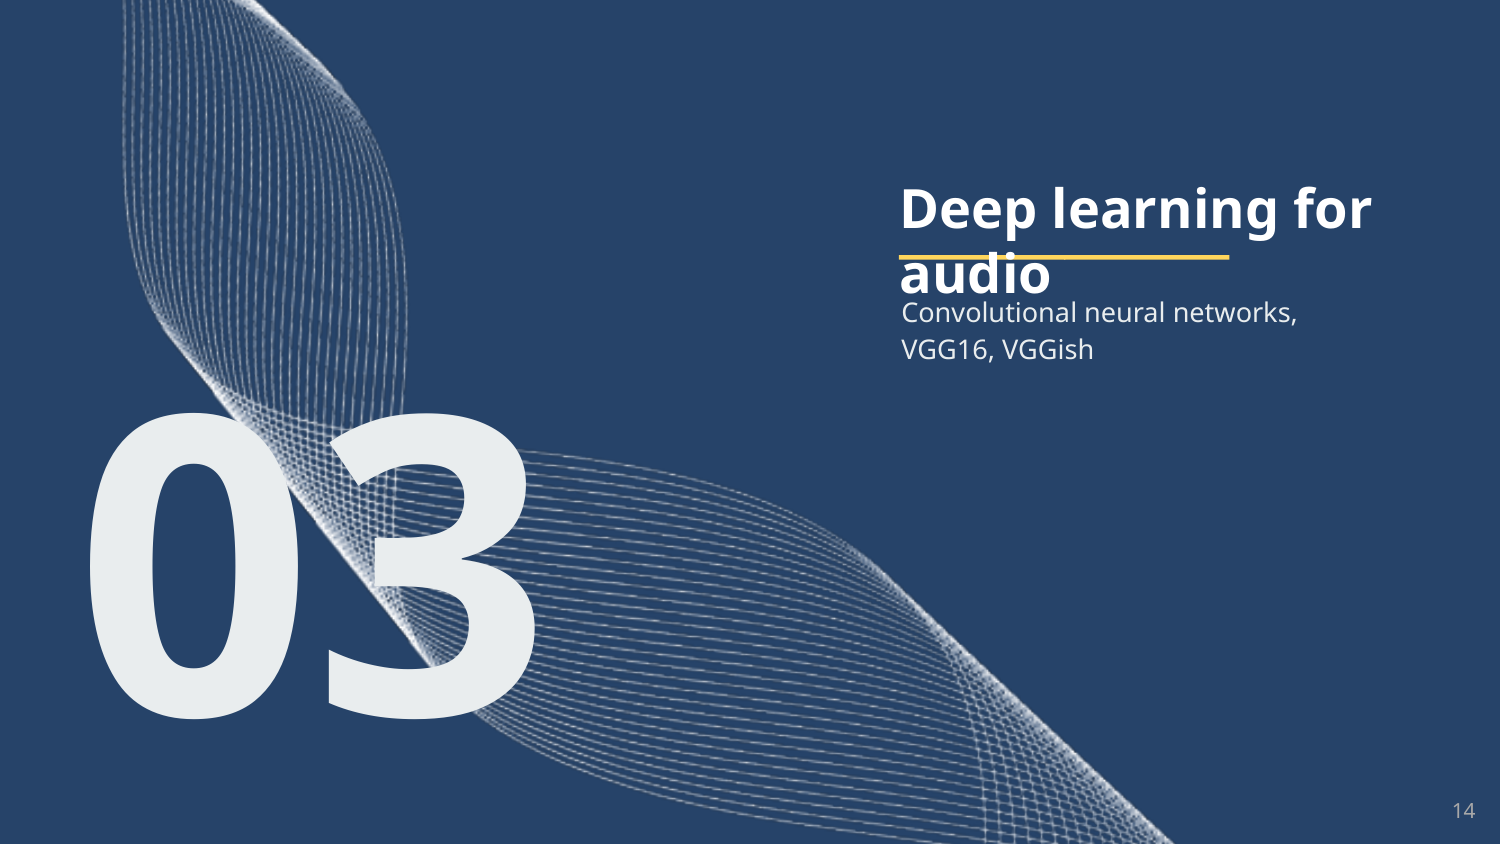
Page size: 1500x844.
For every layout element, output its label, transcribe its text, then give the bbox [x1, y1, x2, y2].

list Convolutional neural networks, VGG16, VGGish [886, 275, 1369, 612]
title Deep learning for audio [884, 159, 1491, 248]
picture [0, 0, 1222, 844]
title 03 [60, 283, 617, 764]
slide_number <number> [1400, 779, 1491, 844]
